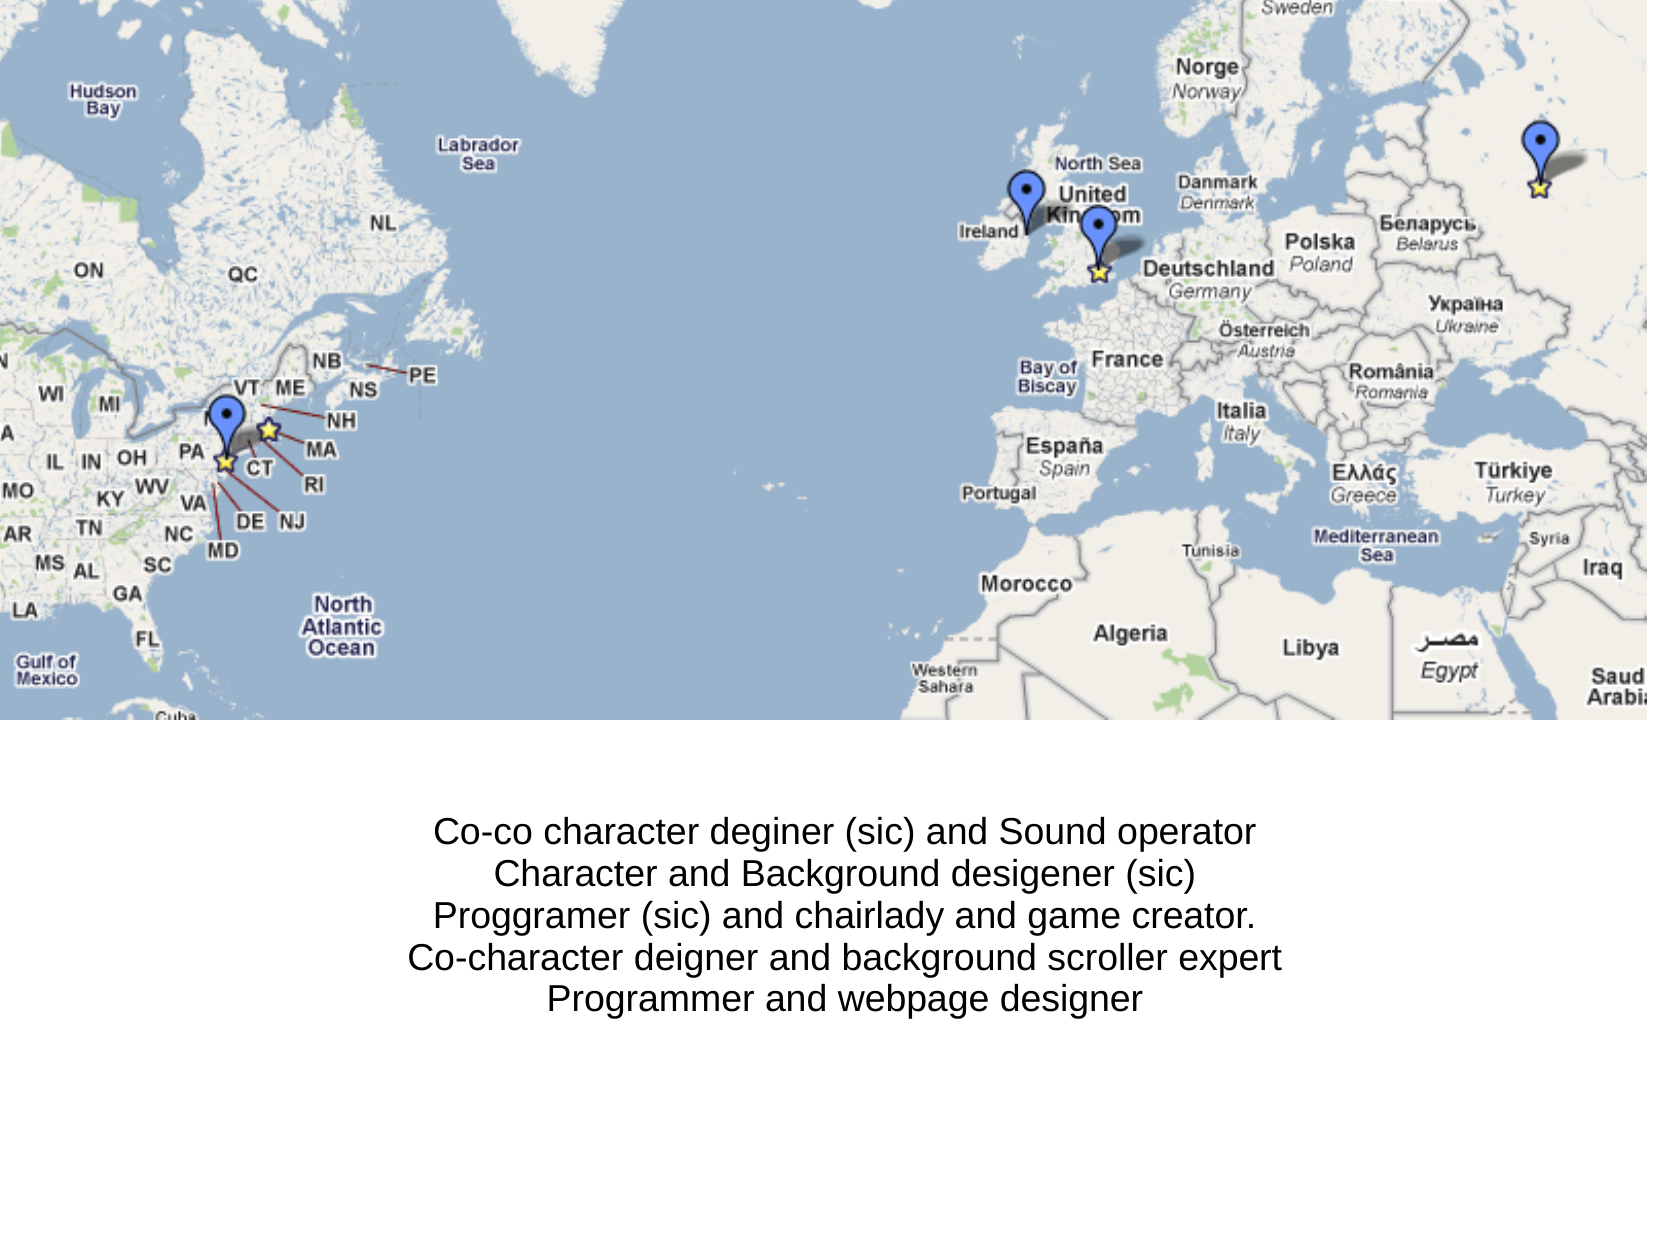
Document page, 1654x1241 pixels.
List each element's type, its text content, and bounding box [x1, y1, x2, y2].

picture [0, 0, 1647, 720]
text_box Co-co character deginer (sic) and Sound operator Character and Background desigener (sic) Proggramer (sic) and chairlady and game creator. Co-character deigner and background scroller expert Programmer and webpage designer [47, 803, 1643, 1155]
